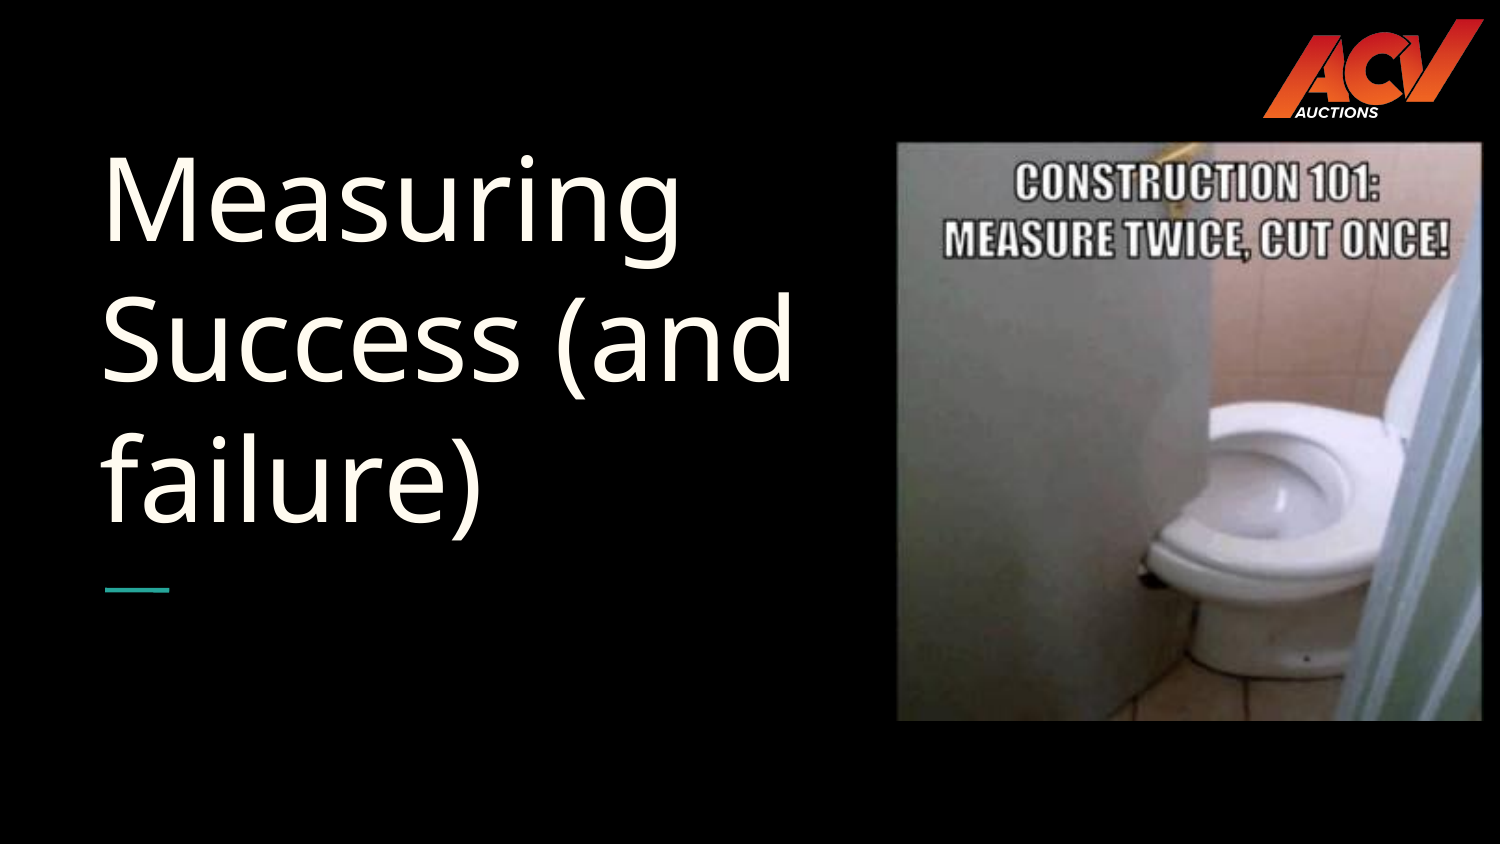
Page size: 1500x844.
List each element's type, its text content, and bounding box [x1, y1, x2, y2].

picture [895, 141, 1484, 721]
picture [1262, 19, 1484, 118]
title Measuring Success (and failure) [84, 310, 895, 561]
